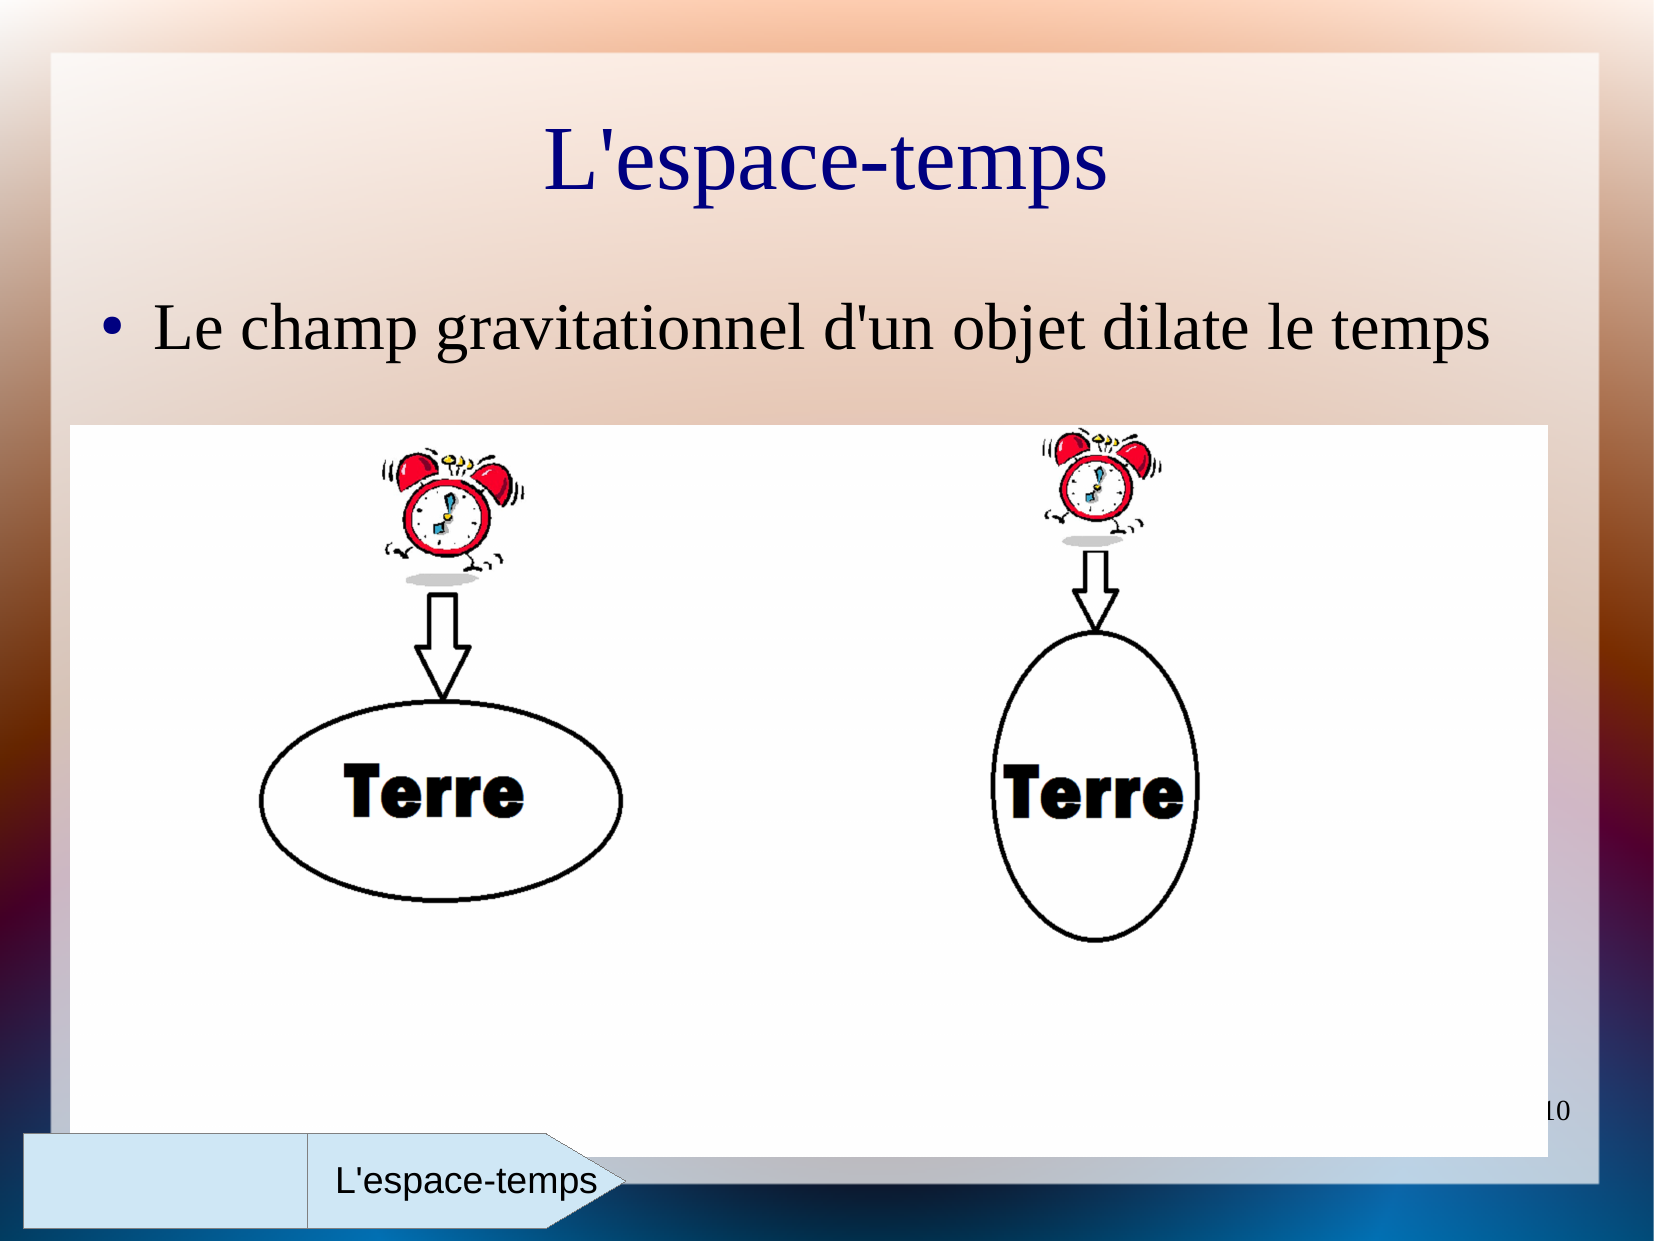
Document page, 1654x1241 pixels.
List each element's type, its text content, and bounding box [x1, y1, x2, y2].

text_box L'espace-temps [307, 1133, 626, 1229]
picture [0, 0, 1654, 1241]
list Le champ gravitationnel d'un objet dilate le temps [82, 290, 1571, 1010]
text_box [23, 1133, 307, 1229]
title L'espace-temps [82, 55, 1571, 263]
